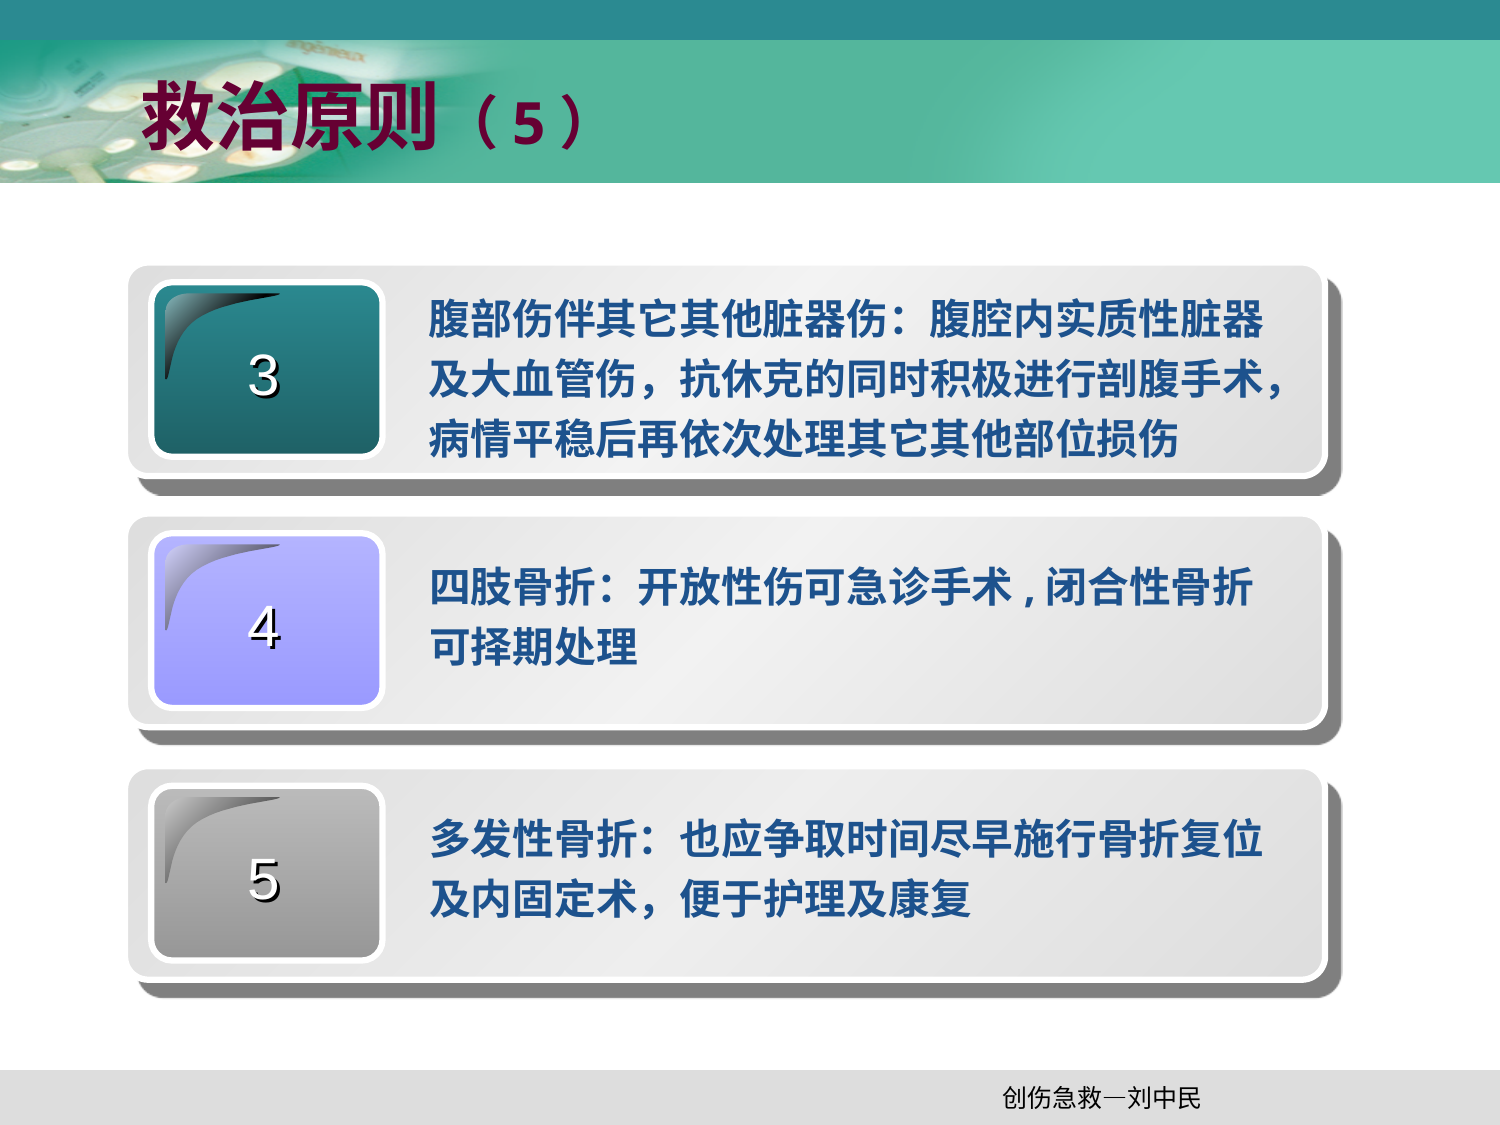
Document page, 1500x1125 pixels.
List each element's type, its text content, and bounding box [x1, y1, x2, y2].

text_box [125, 513, 1326, 728]
text_box 多发性骨折：也应争取时间尽早施行骨折复位及内固定术，便于护理及康复 [414, 795, 1297, 931]
text_box 创伤急救—刘中民 [987, 1074, 1463, 1125]
text_box 四肢骨折：开放性伤可急诊手术,闭合性骨折可择期处理 [414, 542, 1297, 678]
text_box 5 [232, 833, 296, 919]
text_box 3 [232, 329, 296, 415]
text_box [125, 766, 1326, 980]
text_box 救治原则（5） [125, 62, 1351, 168]
text_box [125, 262, 1326, 477]
text_box 腹部伤伴其它其他脏器伤：腹腔内实质性脏器及大血管伤，抗休克的同时积极进行剖腹手术，病情平稳后再依次处理其它其他部位损伤 [414, 275, 1297, 470]
text_box 4 [232, 580, 296, 667]
